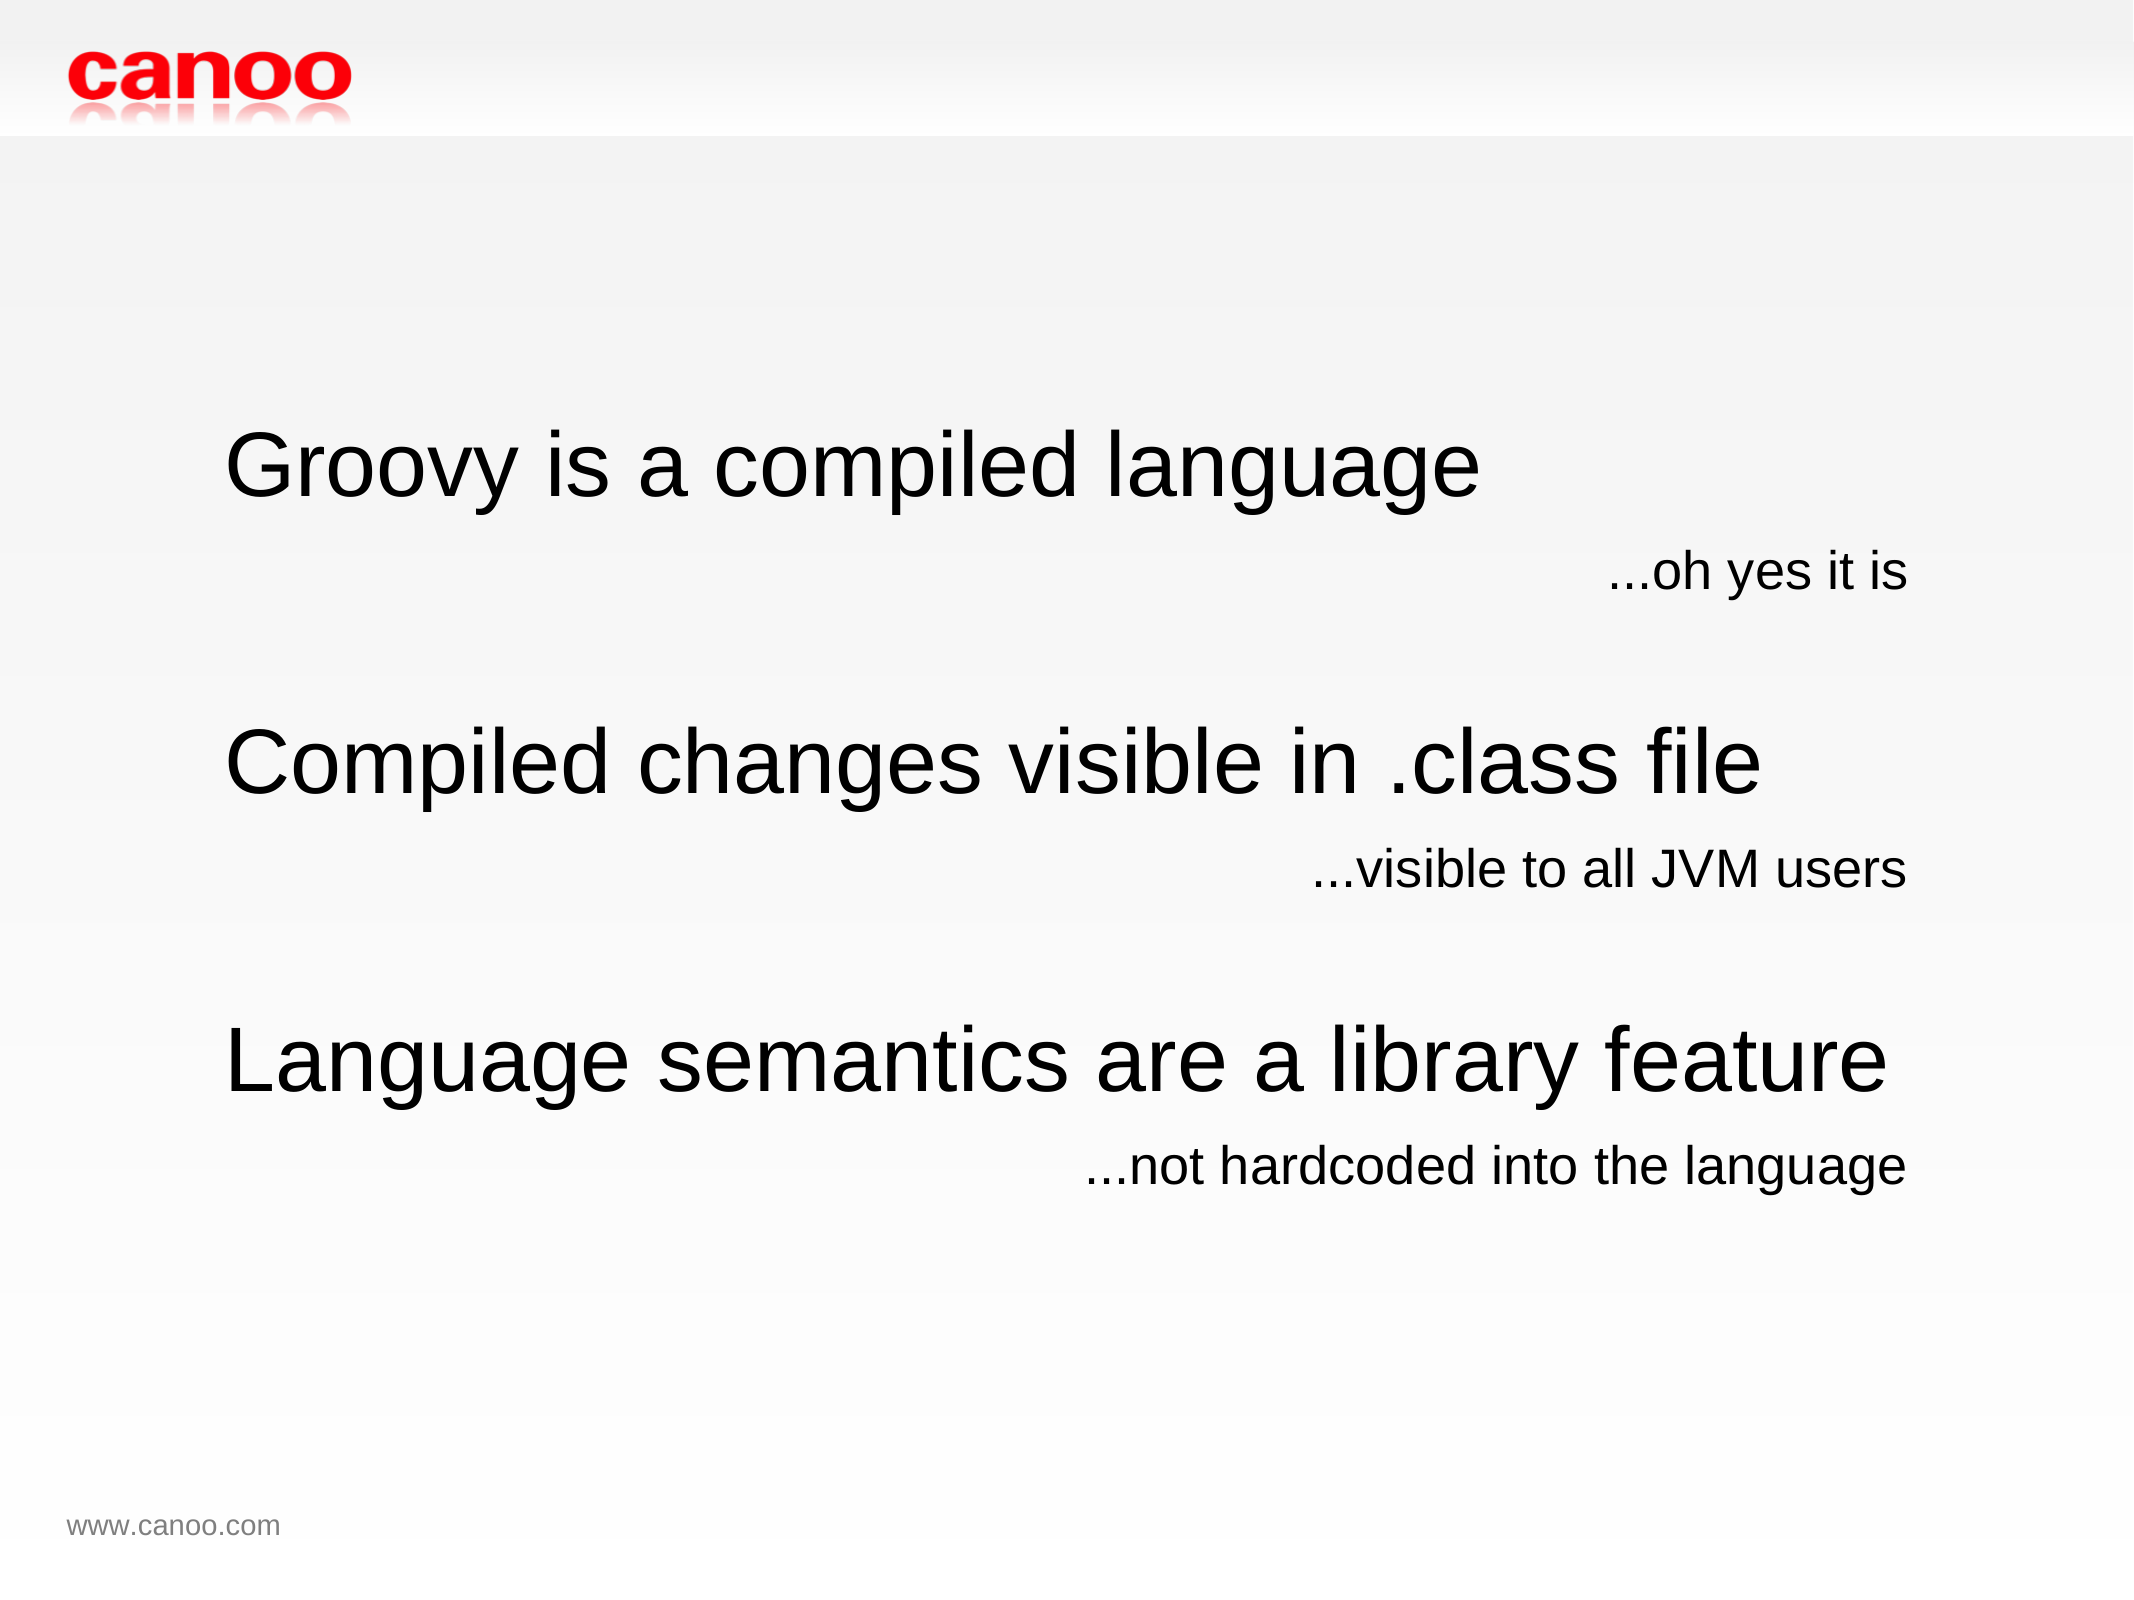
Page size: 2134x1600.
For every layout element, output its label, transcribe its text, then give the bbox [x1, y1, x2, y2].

picture [65, 48, 353, 154]
subtitle Groovy is a compiled language ...oh yes it is Compiled changes visible in .class file ...visible to all JVM users Language semantics are a library feature ...not hardcoded into the language [224, 279, 1909, 1321]
